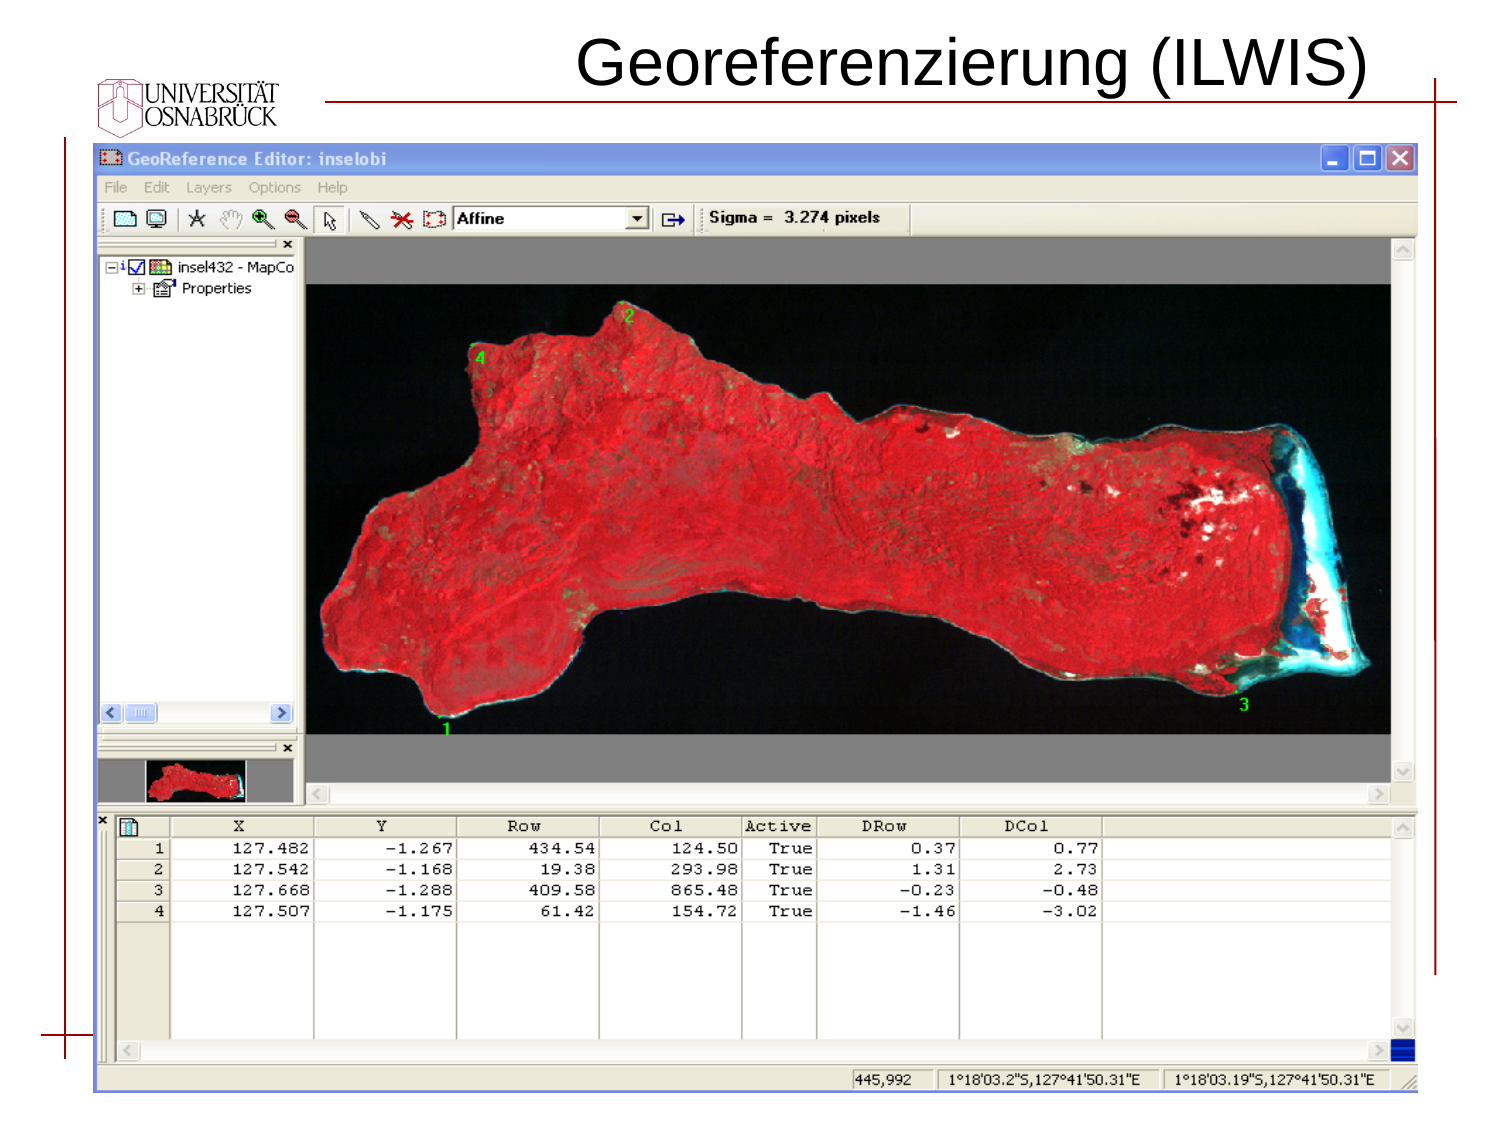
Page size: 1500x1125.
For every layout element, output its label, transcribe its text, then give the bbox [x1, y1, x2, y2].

picture [97, 79, 279, 138]
picture [93, 143, 1418, 1093]
title Georeferenzierung (ILWIS) [561, 0, 1461, 125]
